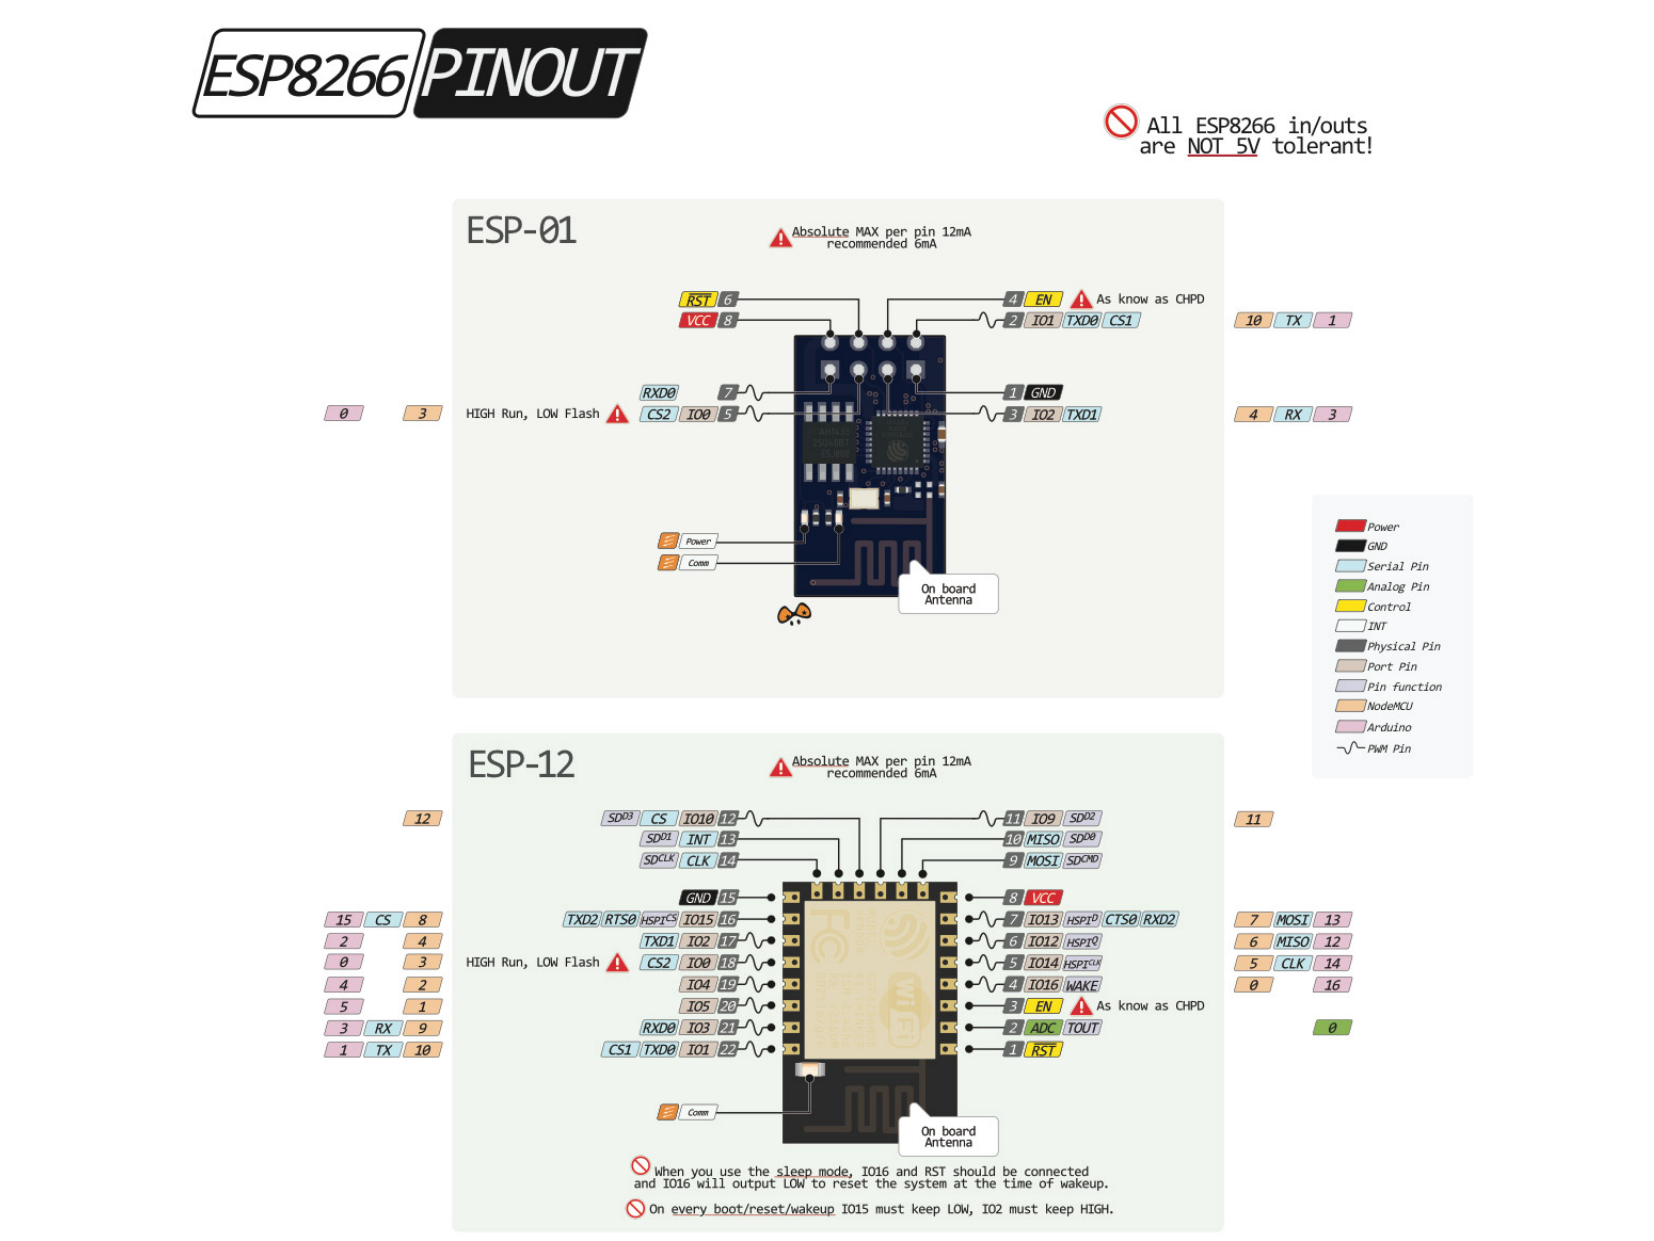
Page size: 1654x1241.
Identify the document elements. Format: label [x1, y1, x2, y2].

picture [168, 0, 1491, 1241]
